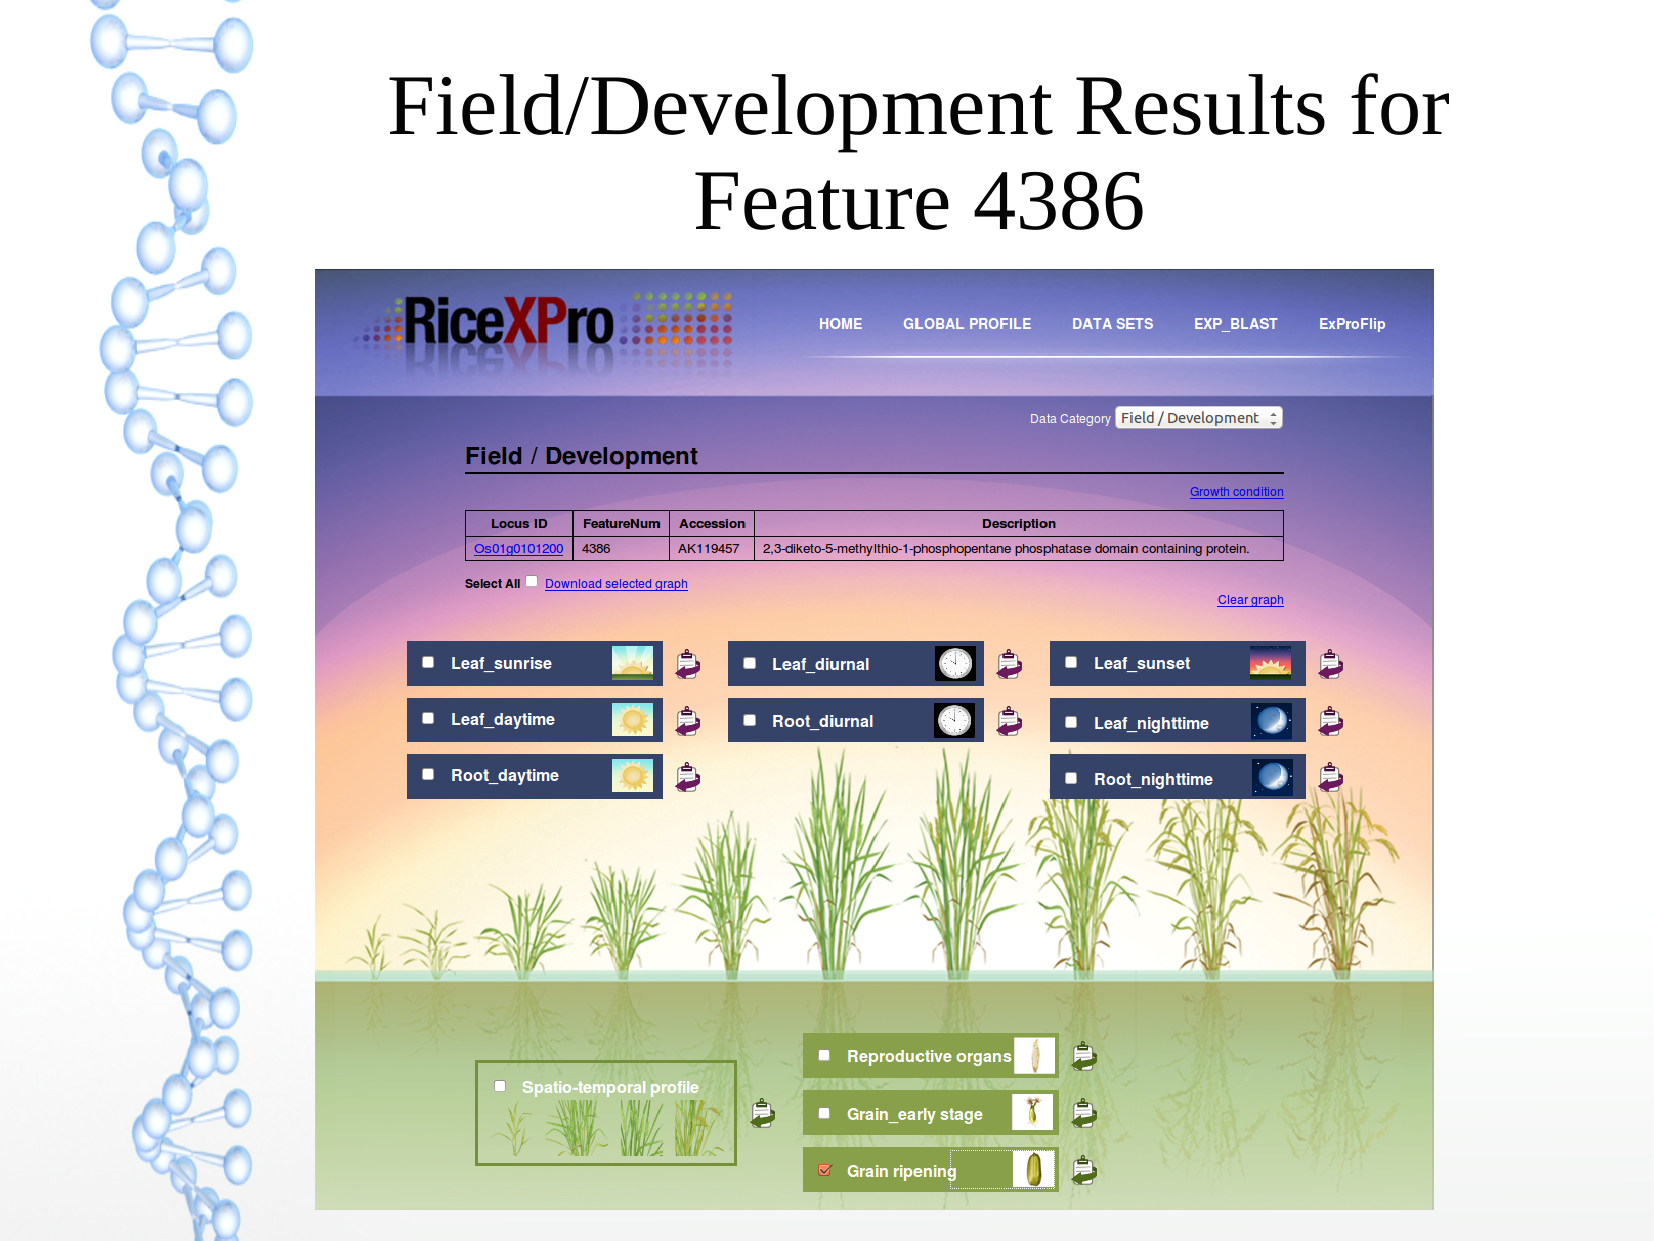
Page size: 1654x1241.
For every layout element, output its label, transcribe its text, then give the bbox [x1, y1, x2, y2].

title Field/Development Results for Feature 4386 [269, 49, 1571, 257]
picture [0, 0, 1654, 1241]
